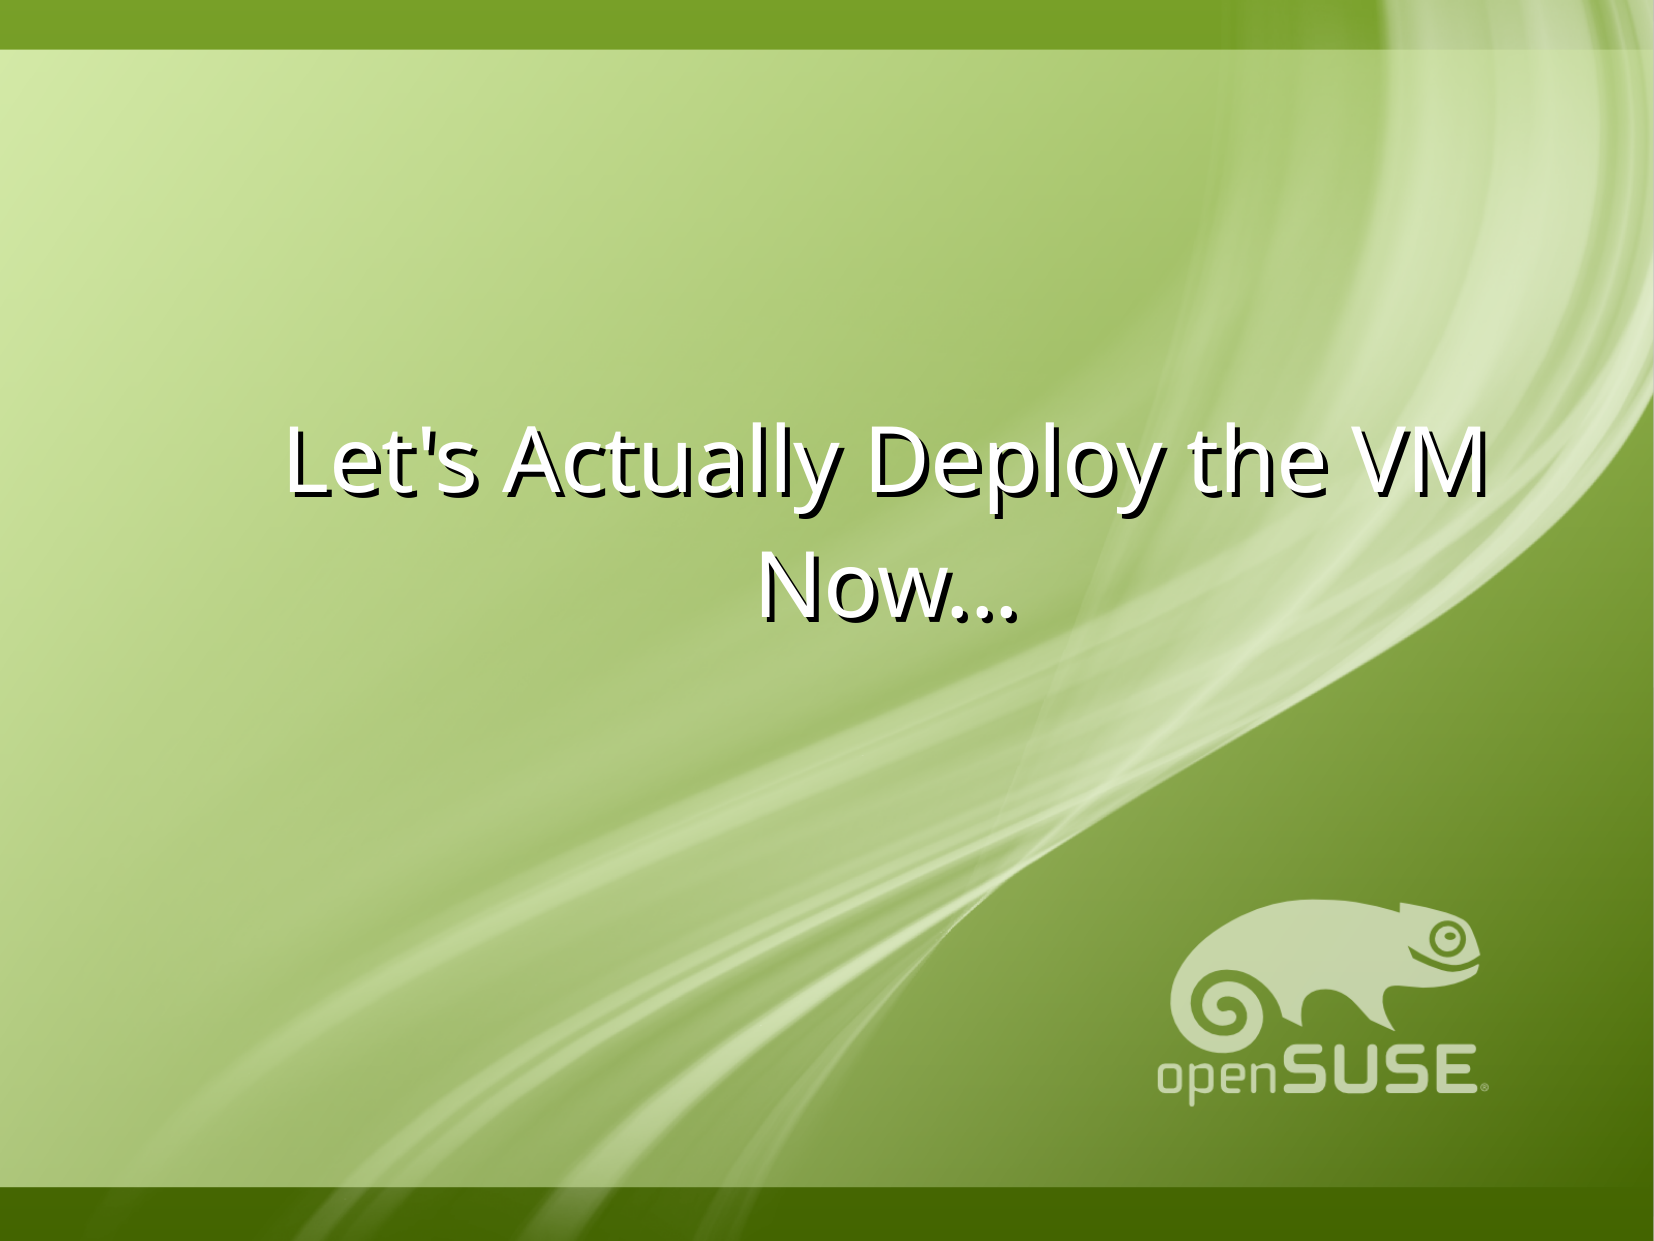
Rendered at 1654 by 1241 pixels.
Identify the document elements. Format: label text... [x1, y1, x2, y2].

title Let's Actually Deploy the VM Now... [88, 416, 1506, 624]
picture [0, 0, 1654, 1241]
